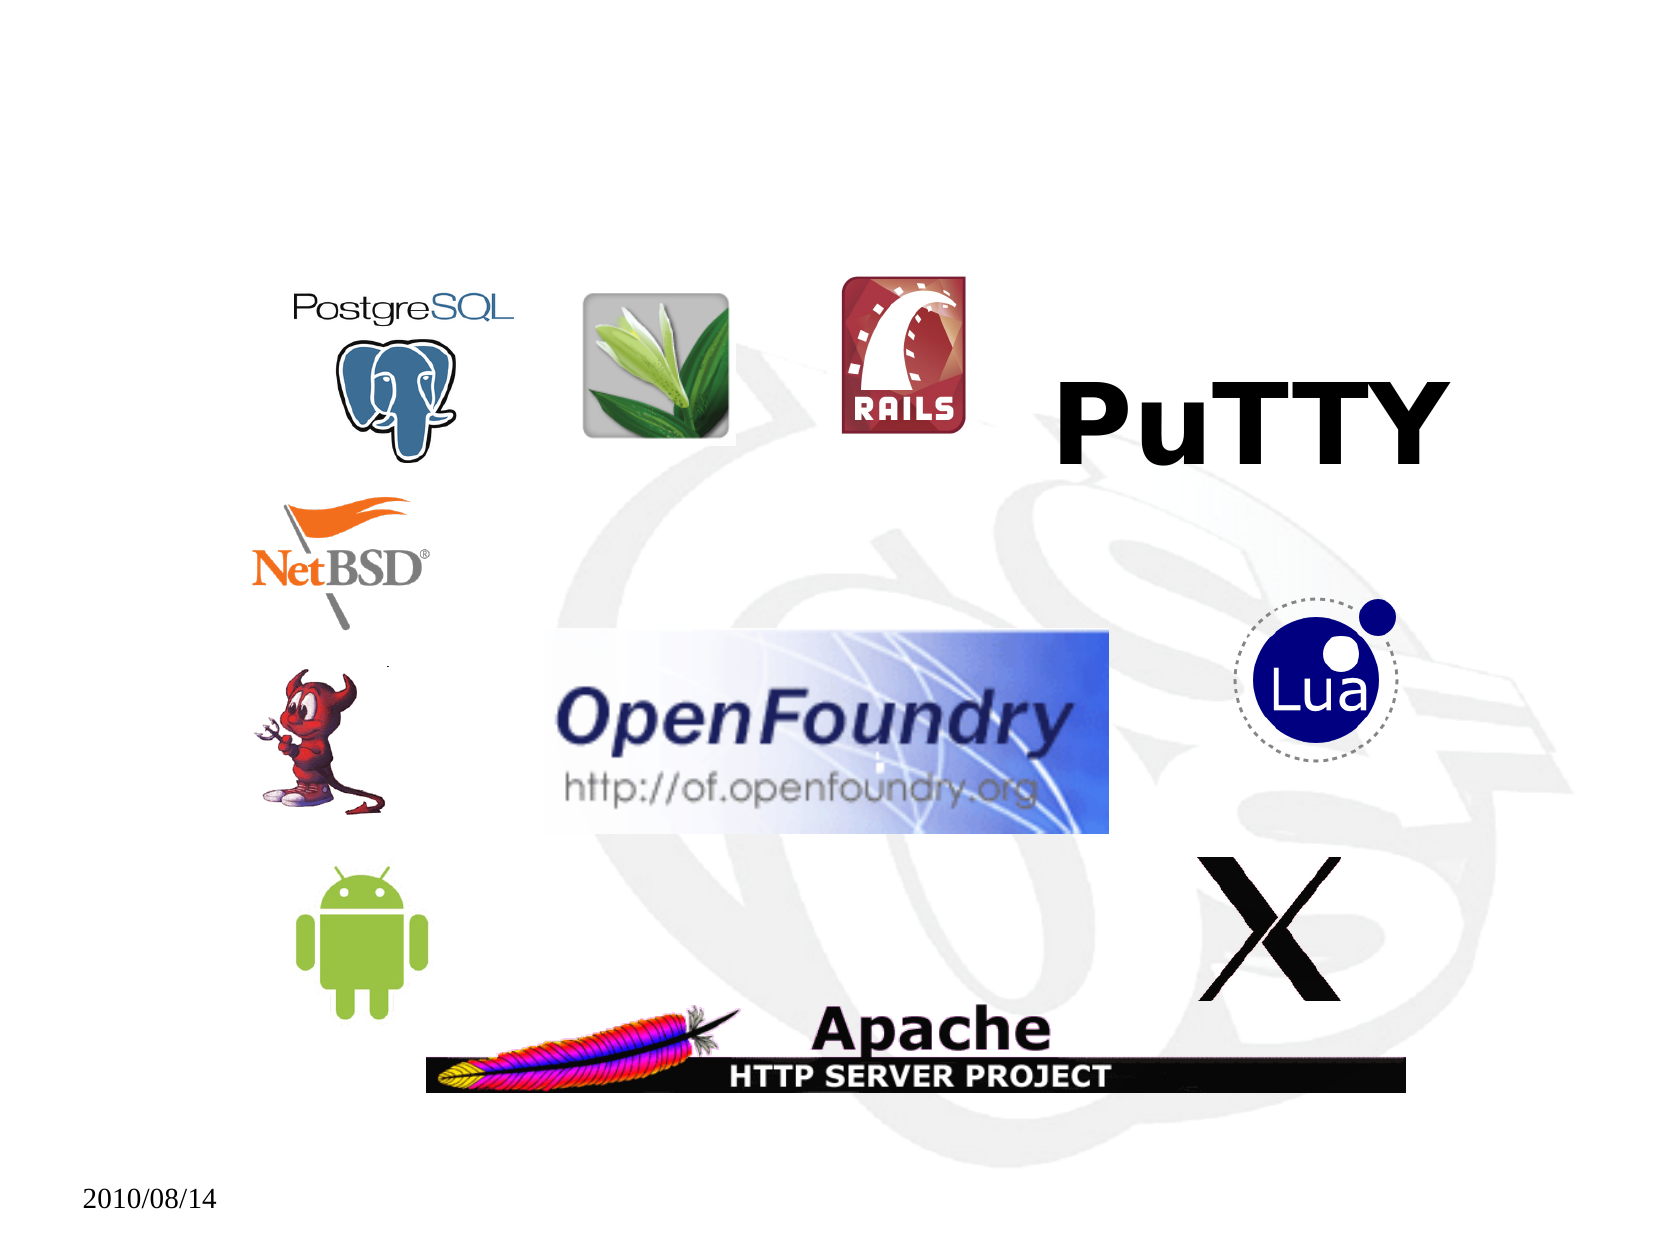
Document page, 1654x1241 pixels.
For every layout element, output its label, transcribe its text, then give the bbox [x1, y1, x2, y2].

text_box PuTTY [1035, 352, 1506, 651]
picture [272, 265, 1577, 1170]
picture [249, 494, 431, 631]
picture [294, 289, 514, 463]
picture [253, 666, 389, 816]
